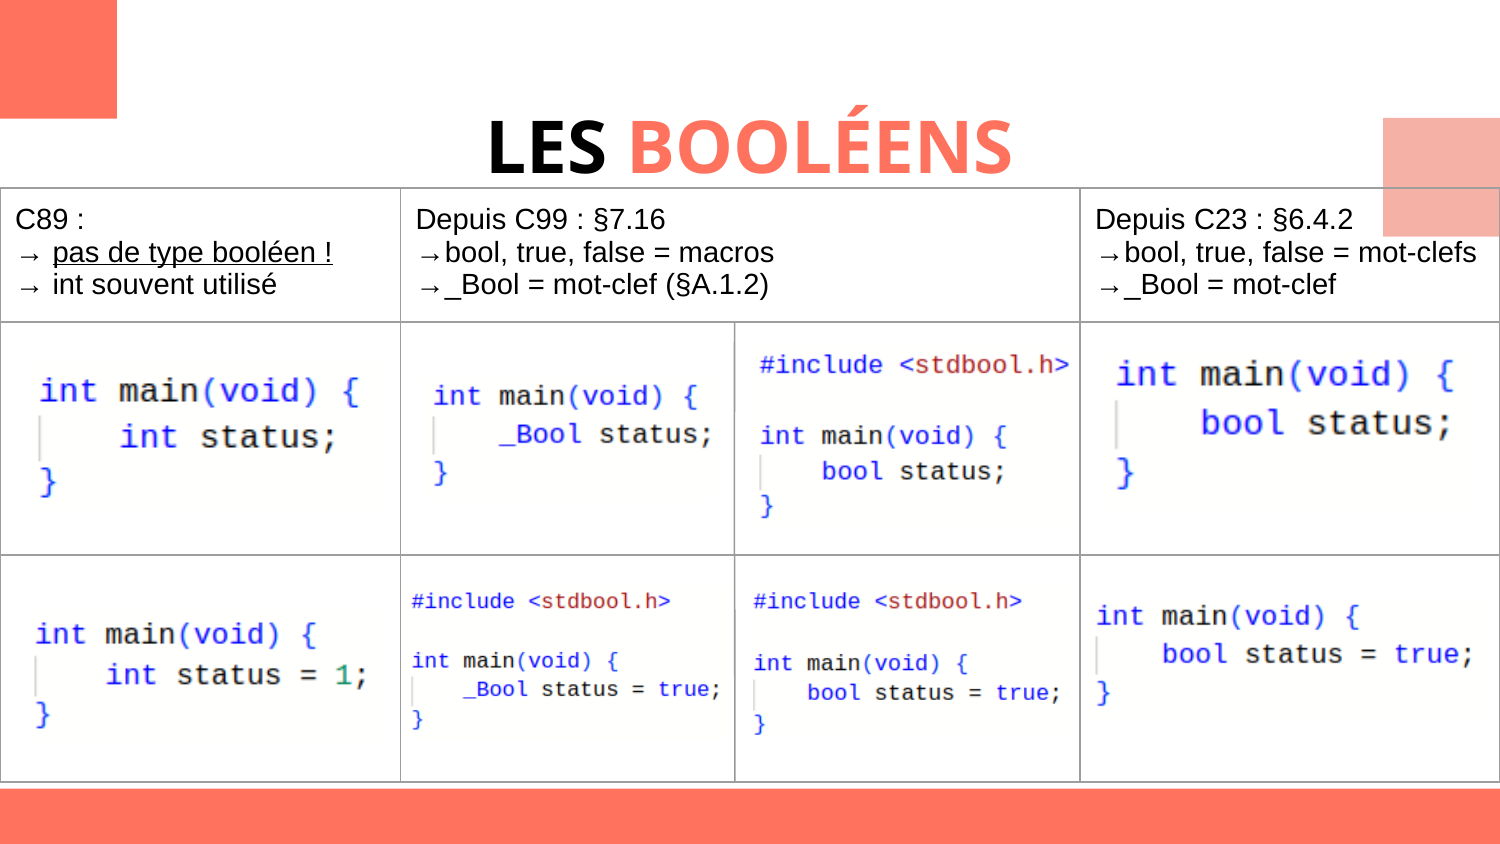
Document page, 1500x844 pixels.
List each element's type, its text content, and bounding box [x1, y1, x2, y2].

table_cell [736, 323, 1079, 554]
table_header Depuis C99 : §7.16 →bool, true, false = macros →_Bool = mot-clef (§A.1.2) [401, 189, 1079, 321]
picture [405, 585, 728, 740]
table_cell [401, 556, 734, 781]
picture [26, 607, 382, 741]
picture [752, 347, 1075, 526]
table_cell [736, 556, 1079, 781]
table_header Depuis C23 : §6.4.2 →bool, true, false = mot-clefs →_Bool = mot-clef [1081, 189, 1499, 321]
table_cell [1081, 556, 1499, 781]
picture [423, 377, 713, 501]
table_header C89 : → pas de type booléen ! → int souvent utilisé [1, 189, 400, 321]
table_cell [1, 556, 400, 781]
table_cell [1, 323, 400, 554]
picture [1086, 597, 1490, 721]
picture [752, 587, 1075, 739]
picture [29, 360, 384, 512]
picture [1103, 350, 1474, 509]
title LES BOOLÉENS [97, 107, 1402, 181]
table_cell [1081, 323, 1499, 554]
table_cell [401, 323, 733, 554]
